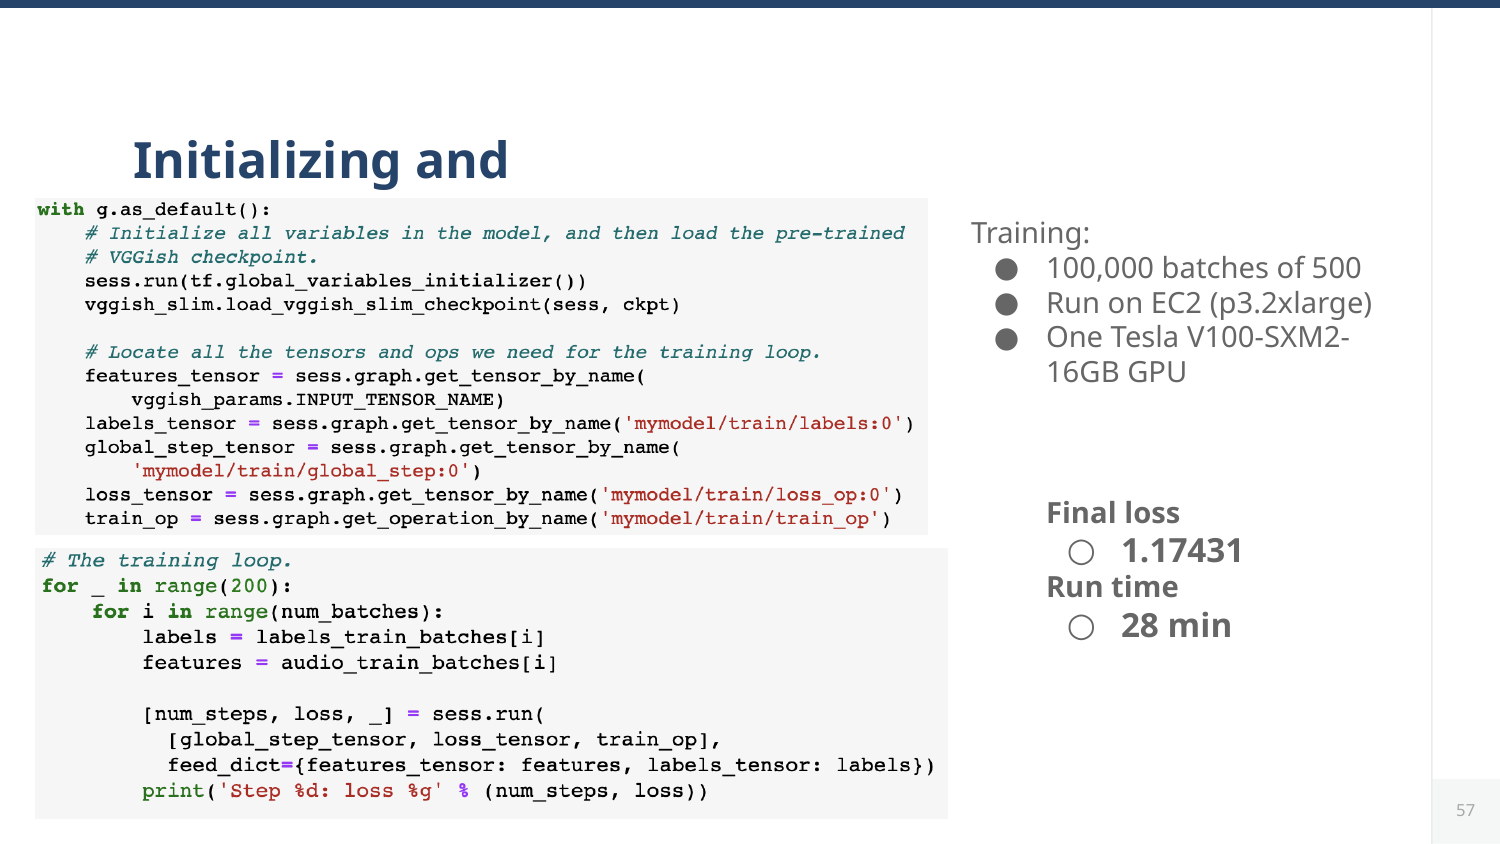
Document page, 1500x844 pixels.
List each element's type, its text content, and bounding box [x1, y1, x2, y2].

slide_number <number> [1400, 779, 1491, 844]
subtitle Final loss 1.17431 Run time 28 min [956, 443, 1293, 664]
subtitle Training: 100,000 batches of 500 Run on EC2 (p3.2xlarge) One Tesla V100-SXM2-16GB GPU [956, 198, 1412, 535]
picture [35, 198, 928, 535]
picture [35, 548, 948, 819]
title Initializing and training [118, 113, 667, 198]
